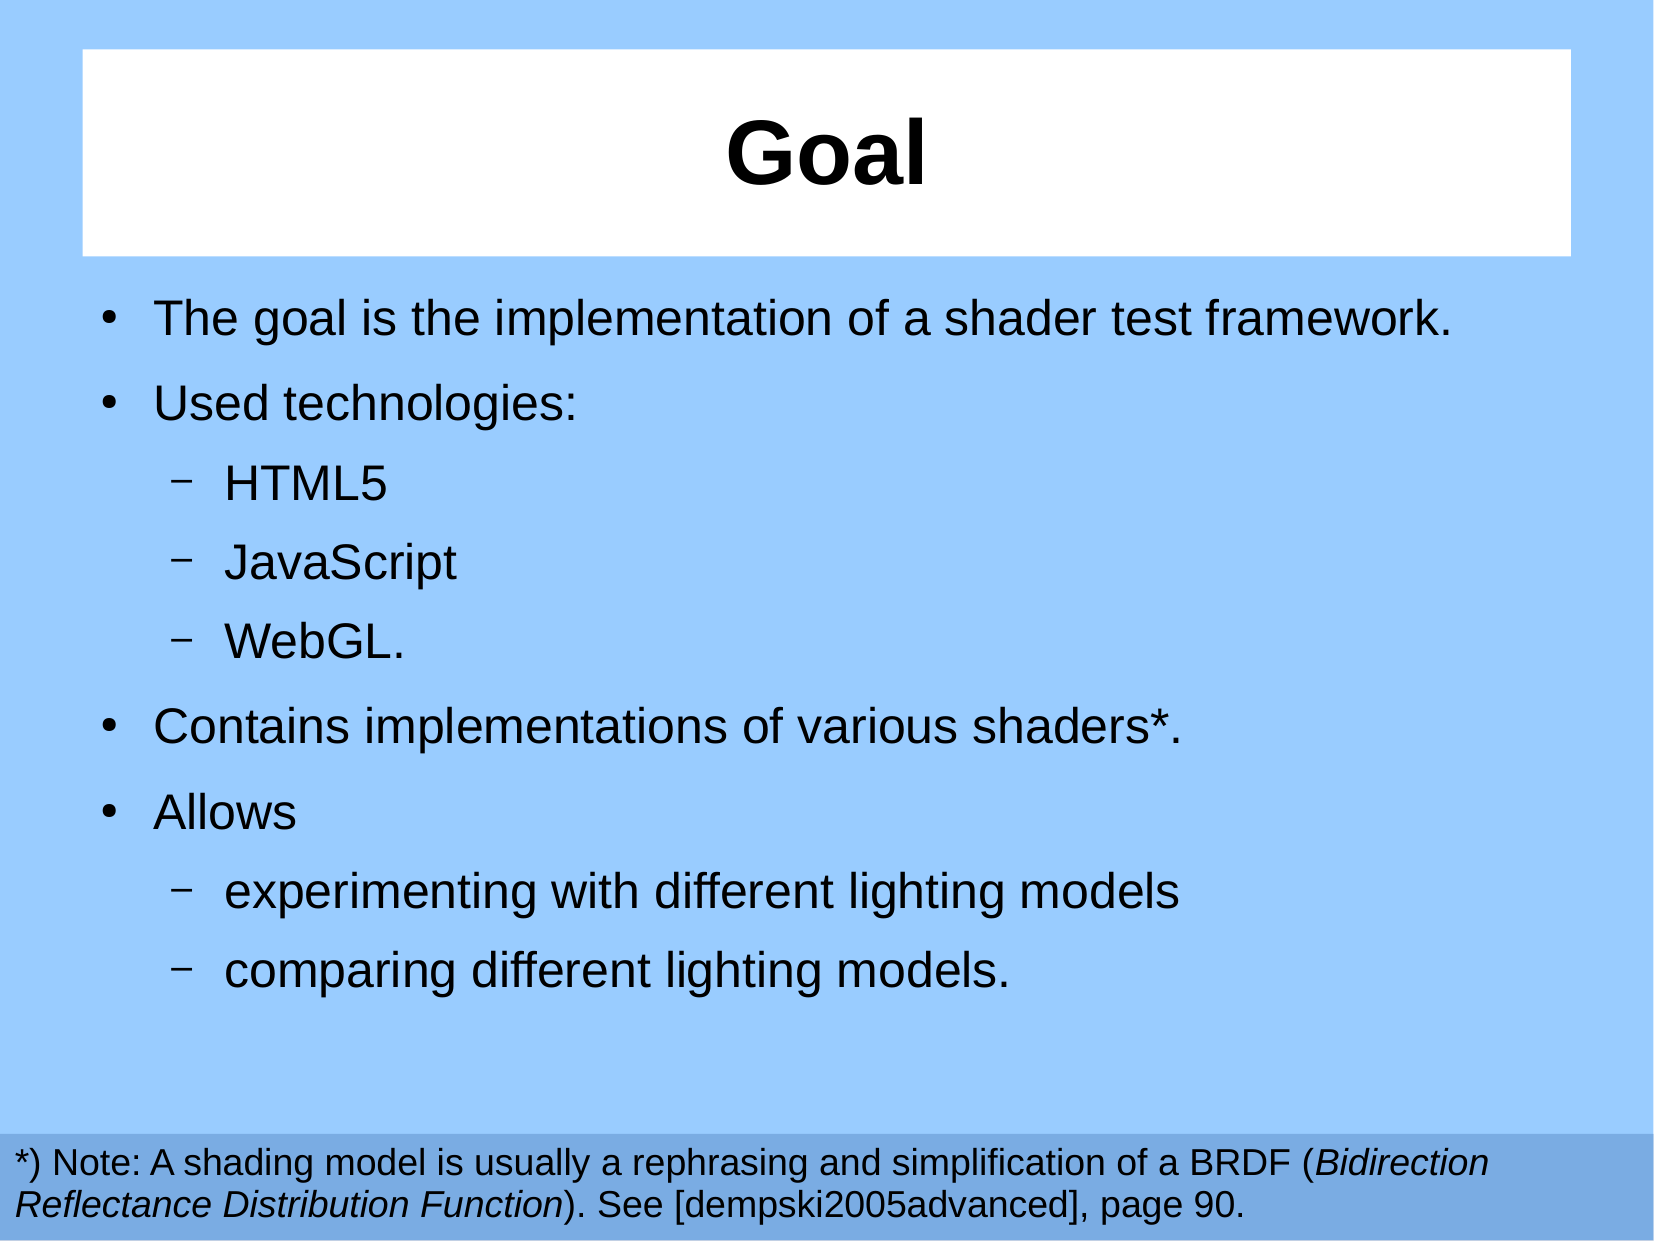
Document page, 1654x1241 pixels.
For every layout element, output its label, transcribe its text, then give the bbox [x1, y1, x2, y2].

title Goal [82, 49, 1571, 257]
text_box *) Note: A shading model is usually a rephrasing and simplification of a BRDF (Bidirection Reflectance Distribution Function). See [dempski2005advanced], page 90. [0, 1133, 1654, 1241]
list The goal is the implementation of a shader test framework. Used technologies: HTML5 JavaScript WebGL. Contains implementations of various shaders*. Allows experimenting with different lighting models comparing different lighting models. [82, 290, 1571, 1133]
